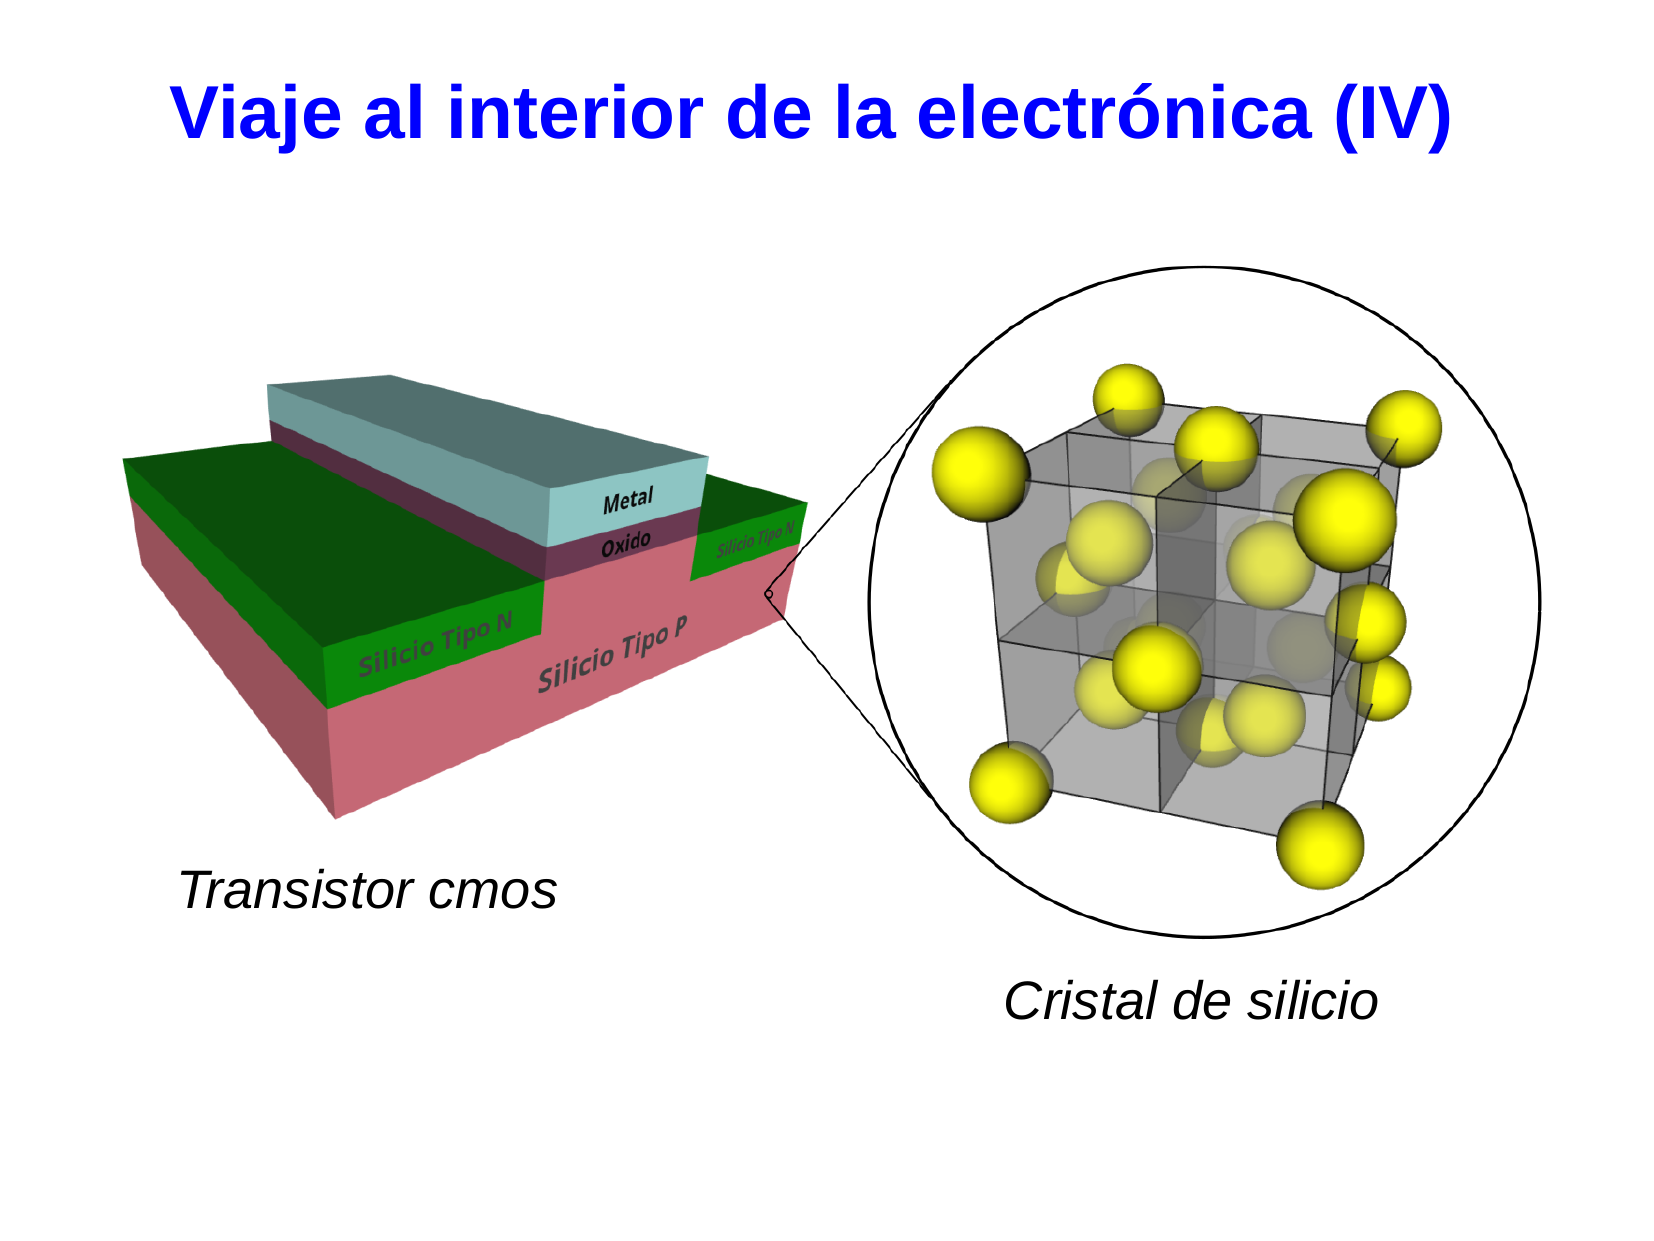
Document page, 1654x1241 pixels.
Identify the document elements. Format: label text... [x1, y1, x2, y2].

text_box Transistor cmos [105, 855, 631, 924]
text_box Viaje al interior de la electrónica (IV) [64, 59, 1561, 166]
picture [90, 237, 1572, 961]
text_box Cristal de silicio [930, 966, 1456, 1036]
